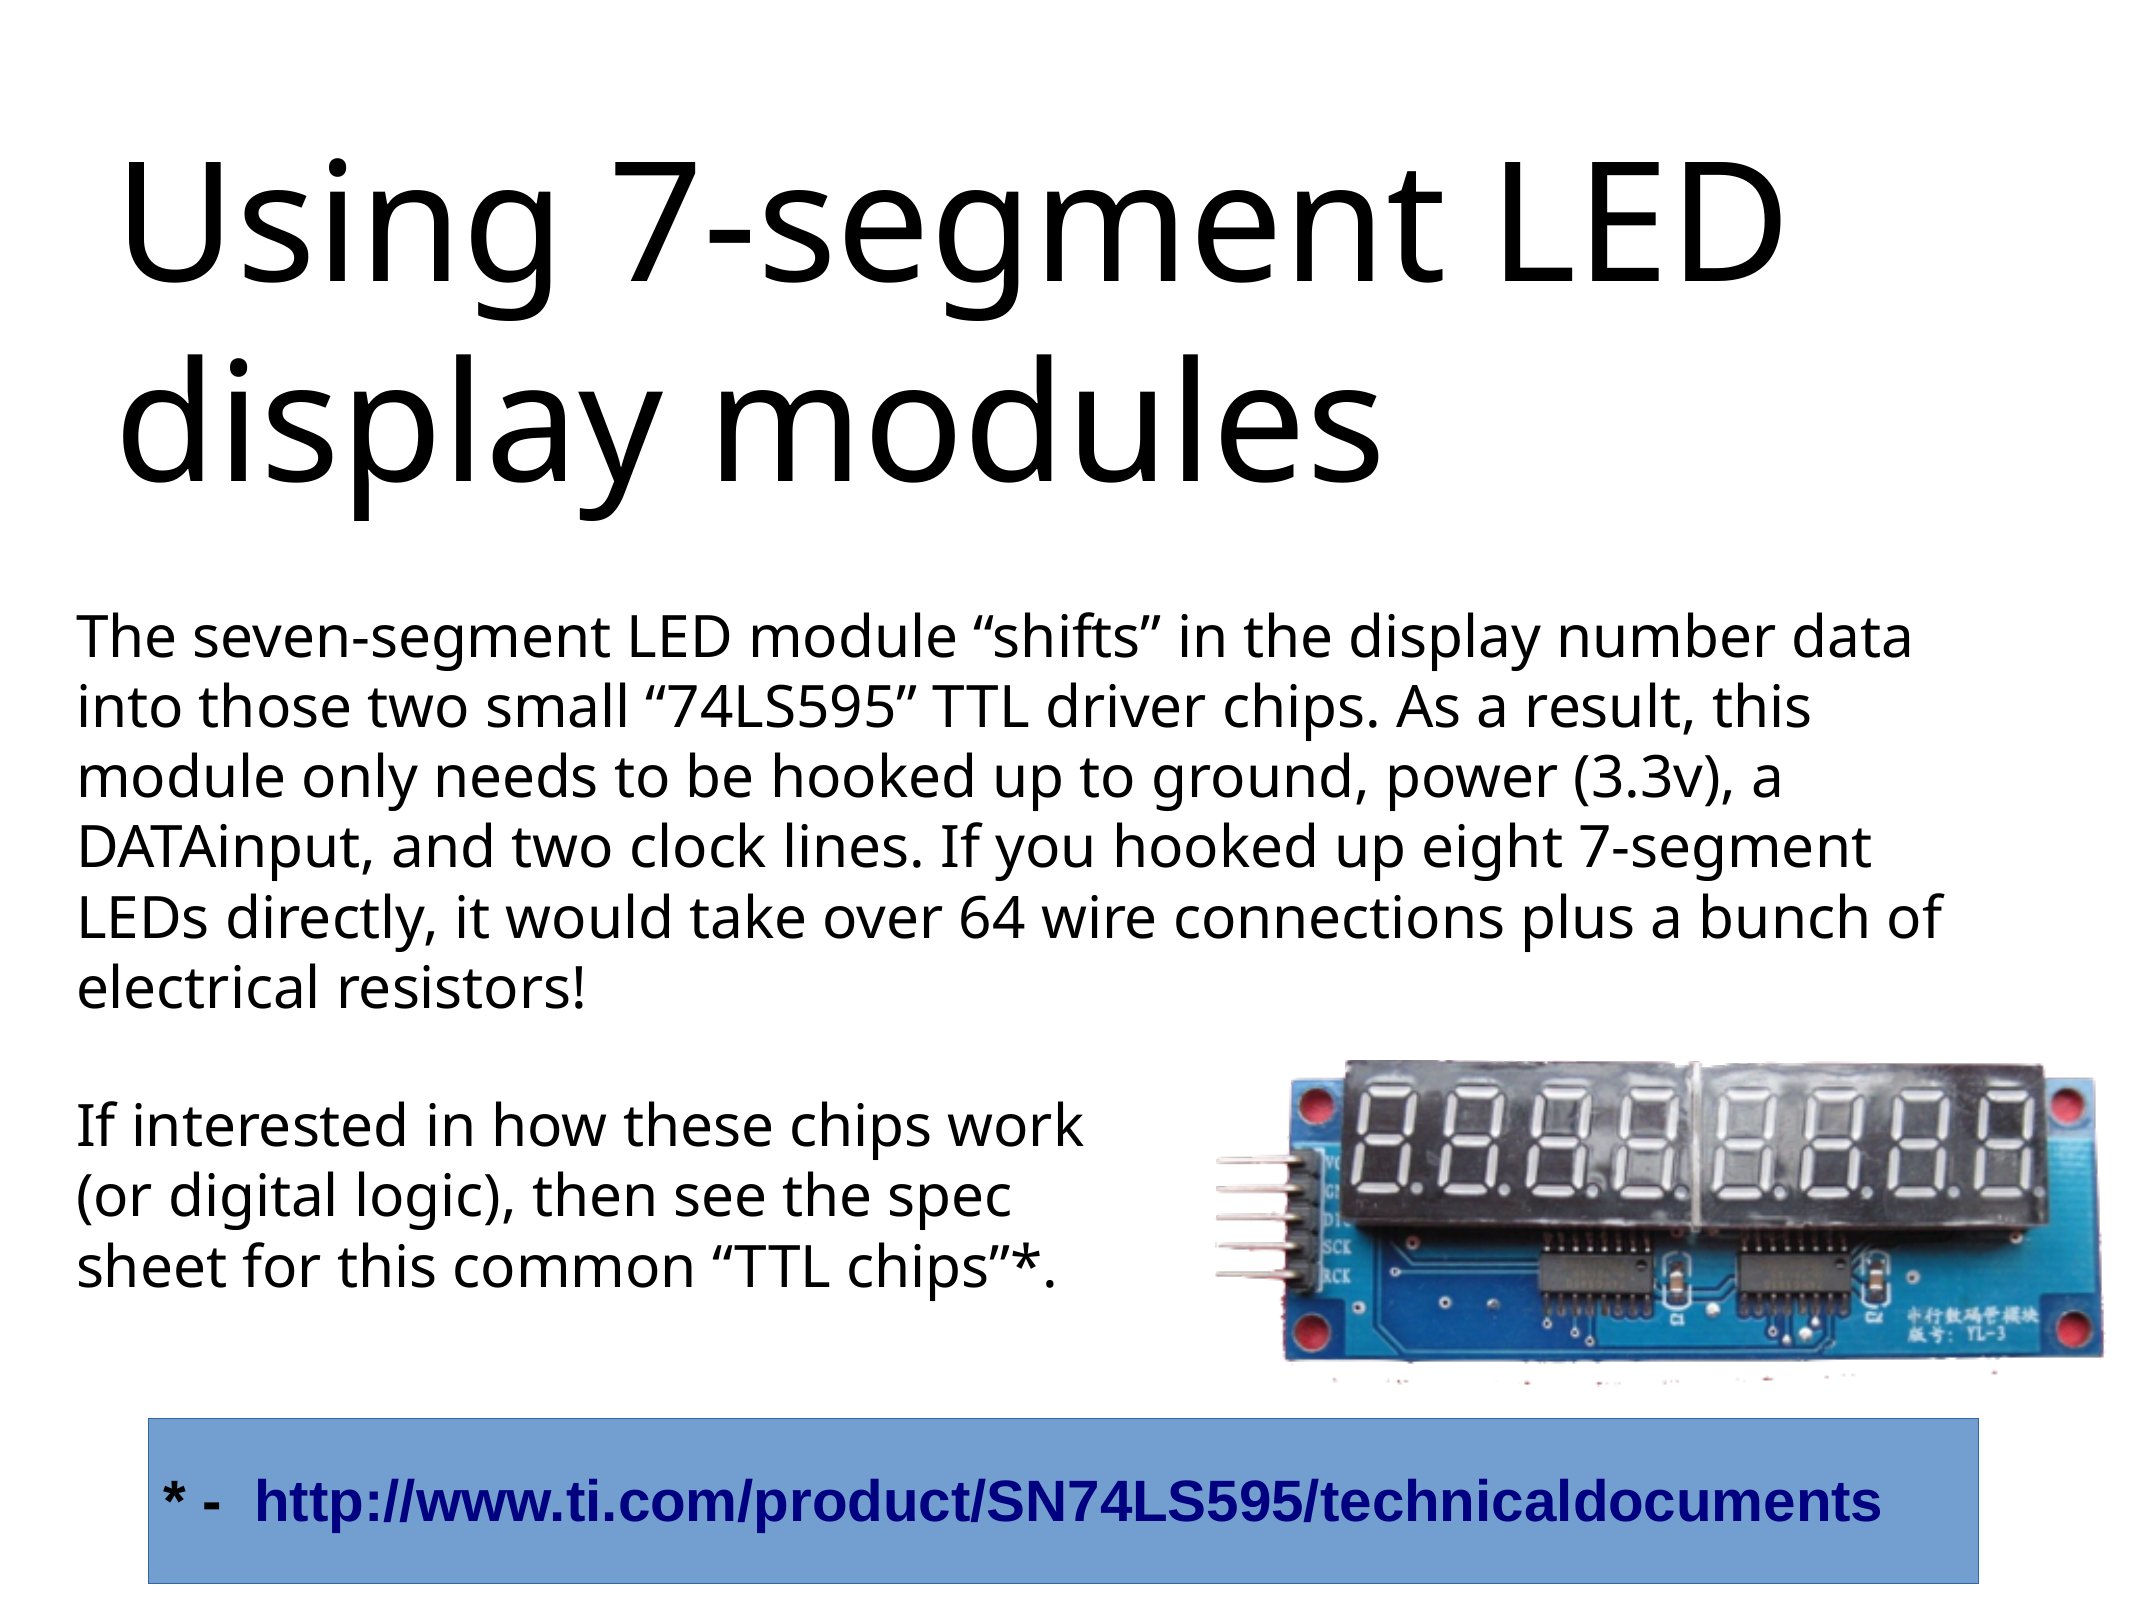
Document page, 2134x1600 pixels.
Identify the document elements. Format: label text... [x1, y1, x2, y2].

text_box * - http://www.ti.com/product/SN74LS595/technicaldocuments [148, 1418, 1979, 1584]
picture [1215, 1060, 2106, 1387]
text_box The seven-segment LED module “shifts” in the display number data into those two small “74LS595” TTL driver chips. As a result, this module only needs to be hooked up to ground, power (3.3v), a DATAinput, and two clock lines. If you hooked up eight 7-segment LEDs directly, it would take over 64 wire connections plus a bunch of electrical resistors! If interested in how these chips work (or digital logic), then see the spec sheet for this common “TTL chips”*. [75, 599, 2011, 1306]
title Using 7-segment LED display modules [114, 137, 1936, 492]
